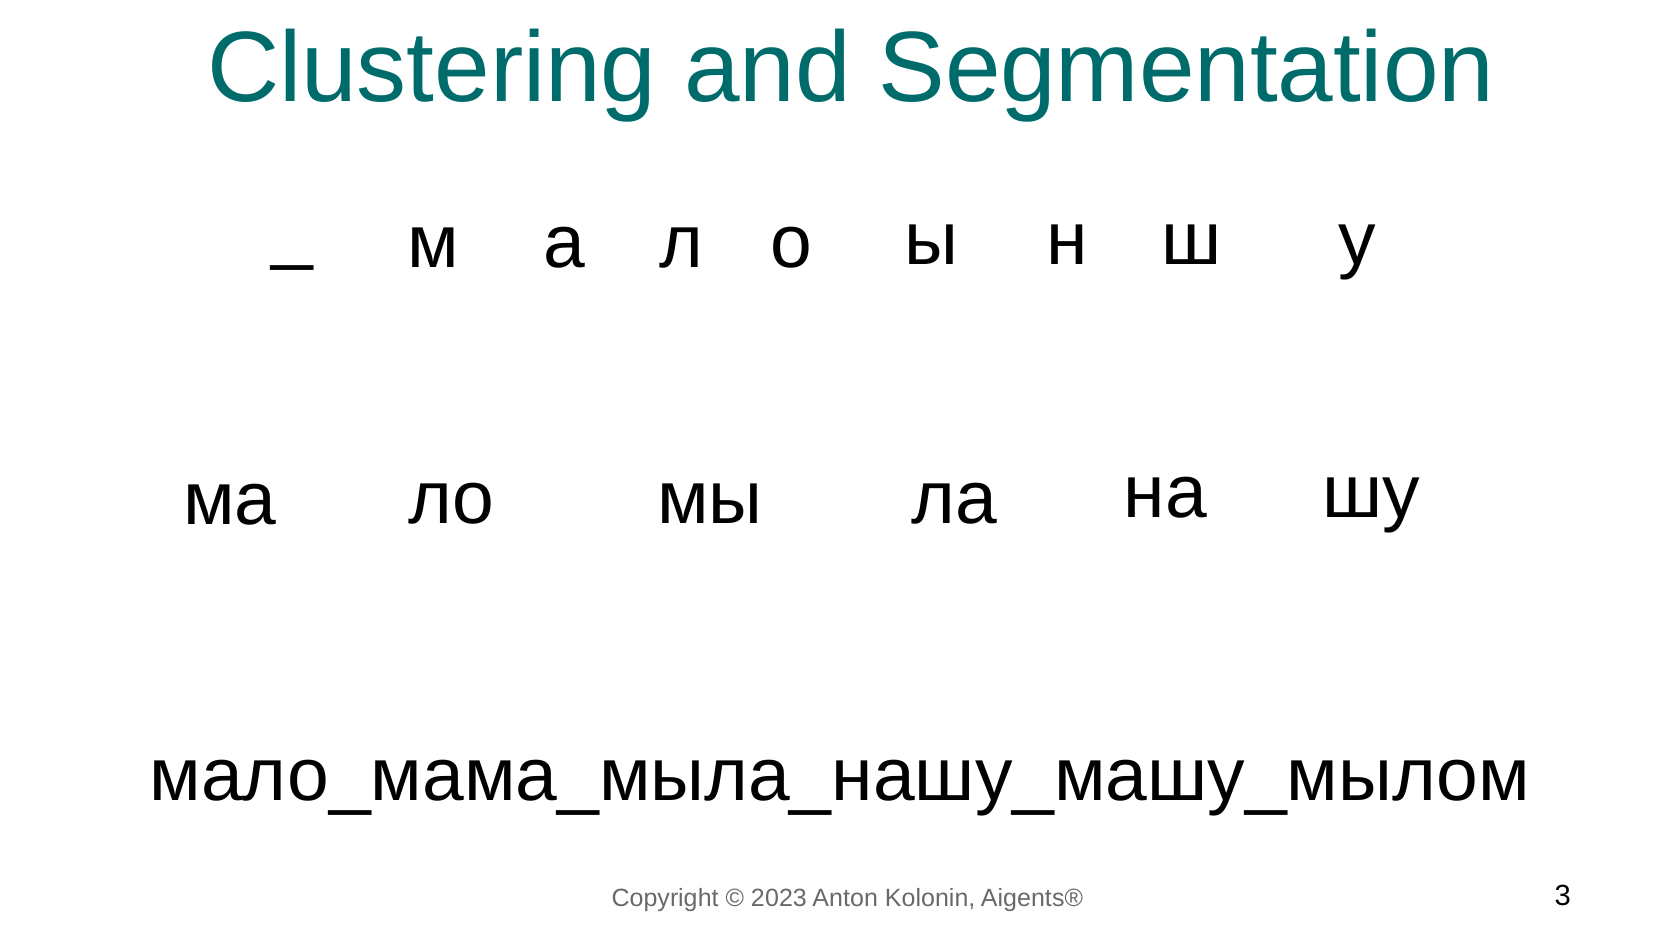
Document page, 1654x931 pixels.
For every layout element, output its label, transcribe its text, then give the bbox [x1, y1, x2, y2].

text_box о [755, 191, 834, 291]
text_box ло [393, 447, 510, 547]
text_box мы [642, 447, 778, 547]
text_box на [1108, 441, 1222, 541]
text_box а [528, 191, 607, 291]
text_box н [1031, 188, 1103, 288]
text_box ма [168, 449, 292, 557]
text_box у [1324, 188, 1392, 288]
text_box Clustering and Segmentation [0, 0, 1653, 135]
text_box ш [1146, 188, 1237, 288]
text_box ы [889, 188, 974, 288]
text_box л [644, 191, 723, 291]
text_box мало_мама_мыла_нашу_машу_мылом [135, 724, 1546, 833]
text_box м [392, 191, 474, 291]
text_box шу [1307, 441, 1435, 541]
text_box _ [256, 180, 335, 282]
text_box ла [897, 447, 1013, 547]
